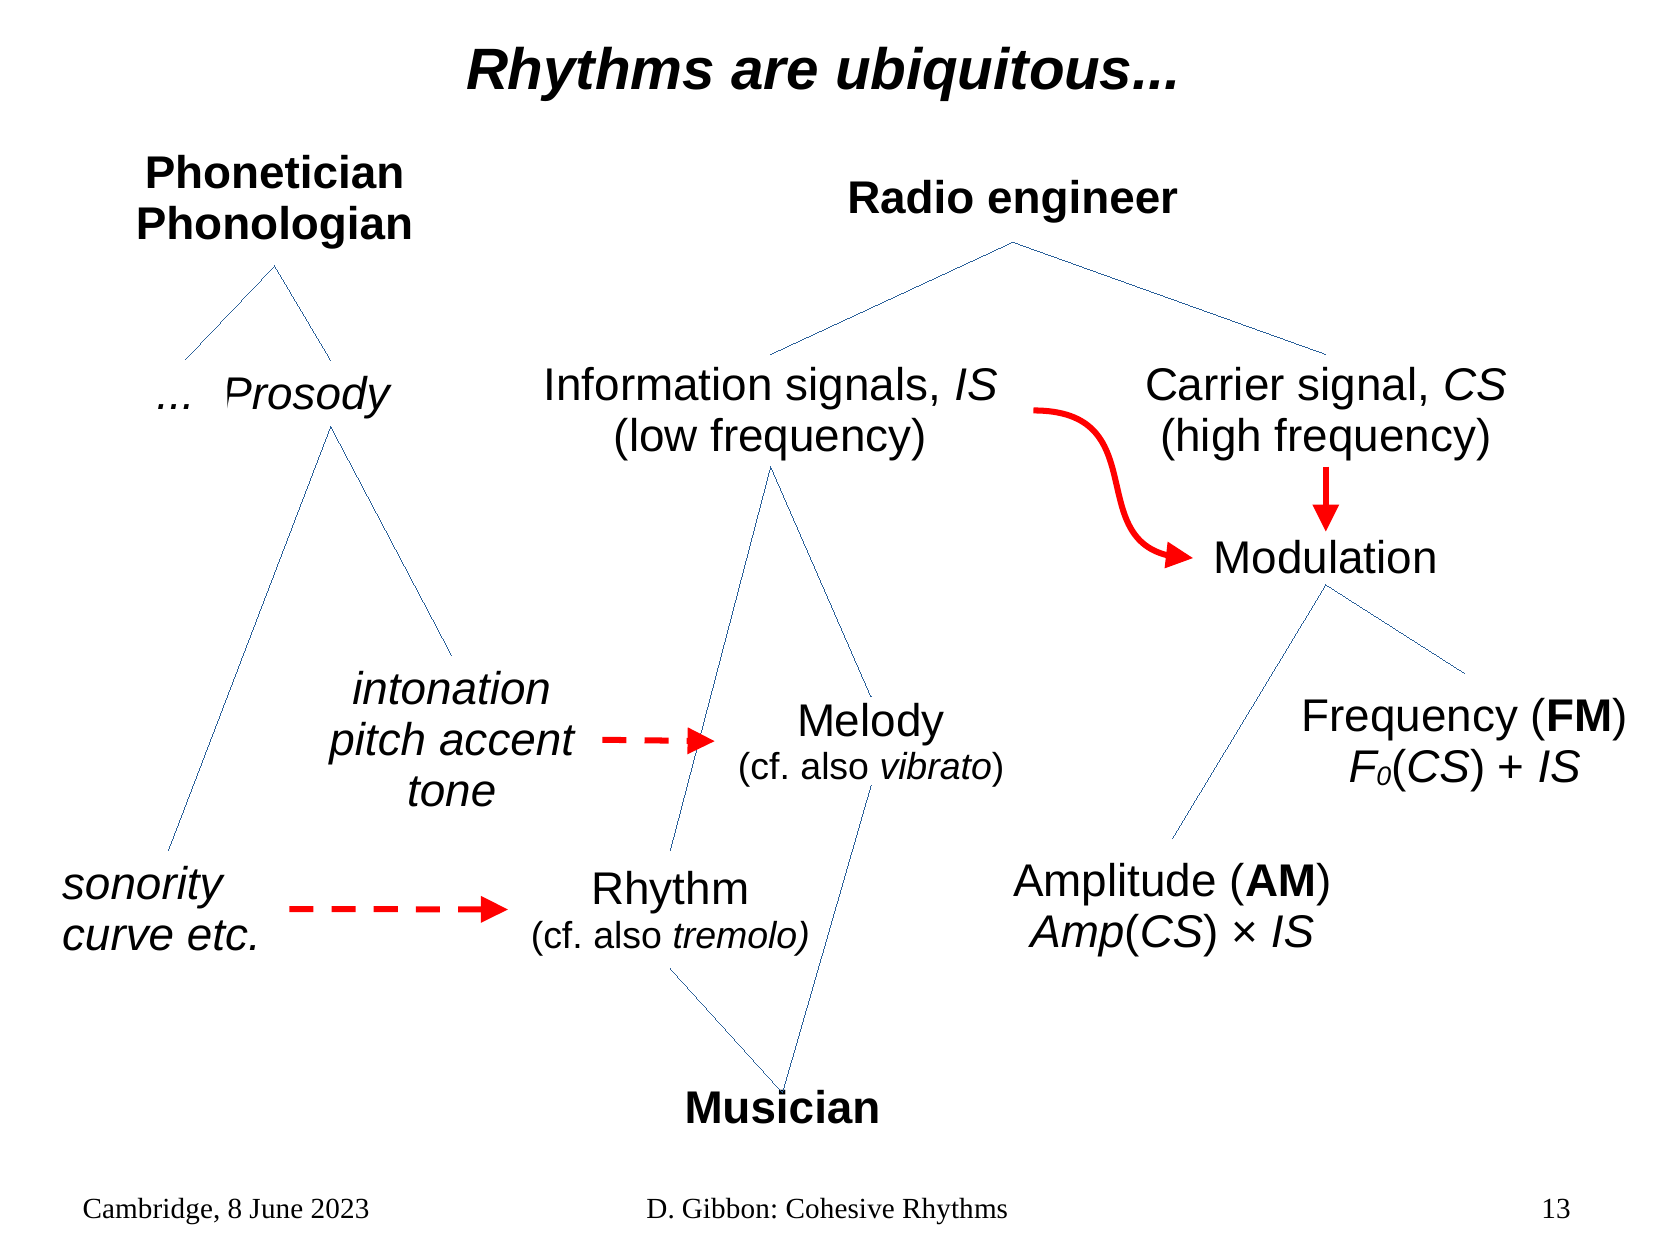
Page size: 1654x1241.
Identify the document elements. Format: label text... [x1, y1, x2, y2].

text_box ... [141, 360, 228, 427]
text_box Prosody [230, 381, 247, 393]
text_box Musician [637, 1062, 928, 1152]
text_box Melody (cf. also vibrato) [714, 696, 1028, 786]
title Rhythms are ubiquitous... [11, 19, 1636, 119]
text_box Phonetician Phonologian [82, 129, 467, 266]
text_box Carrier signal, CS (high frequency) [1098, 354, 1554, 467]
text_box Information signals, IS (low frequency) [507, 354, 1034, 467]
text_box Rhythm (cf. also tremolo) [507, 850, 833, 969]
text_box Frequency (FM) F0(CS) + IS [1281, 673, 1648, 810]
text_box Modulation [1192, 531, 1459, 585]
text_box intonation pitch accent tone [301, 655, 603, 825]
text_box Radio engineer [773, 153, 1252, 243]
text_box Amplitude (AM) Amp(CS) × IS [992, 838, 1353, 975]
text_box Prosody [228, 360, 455, 427]
text_box sonority curve etc. [47, 850, 290, 968]
